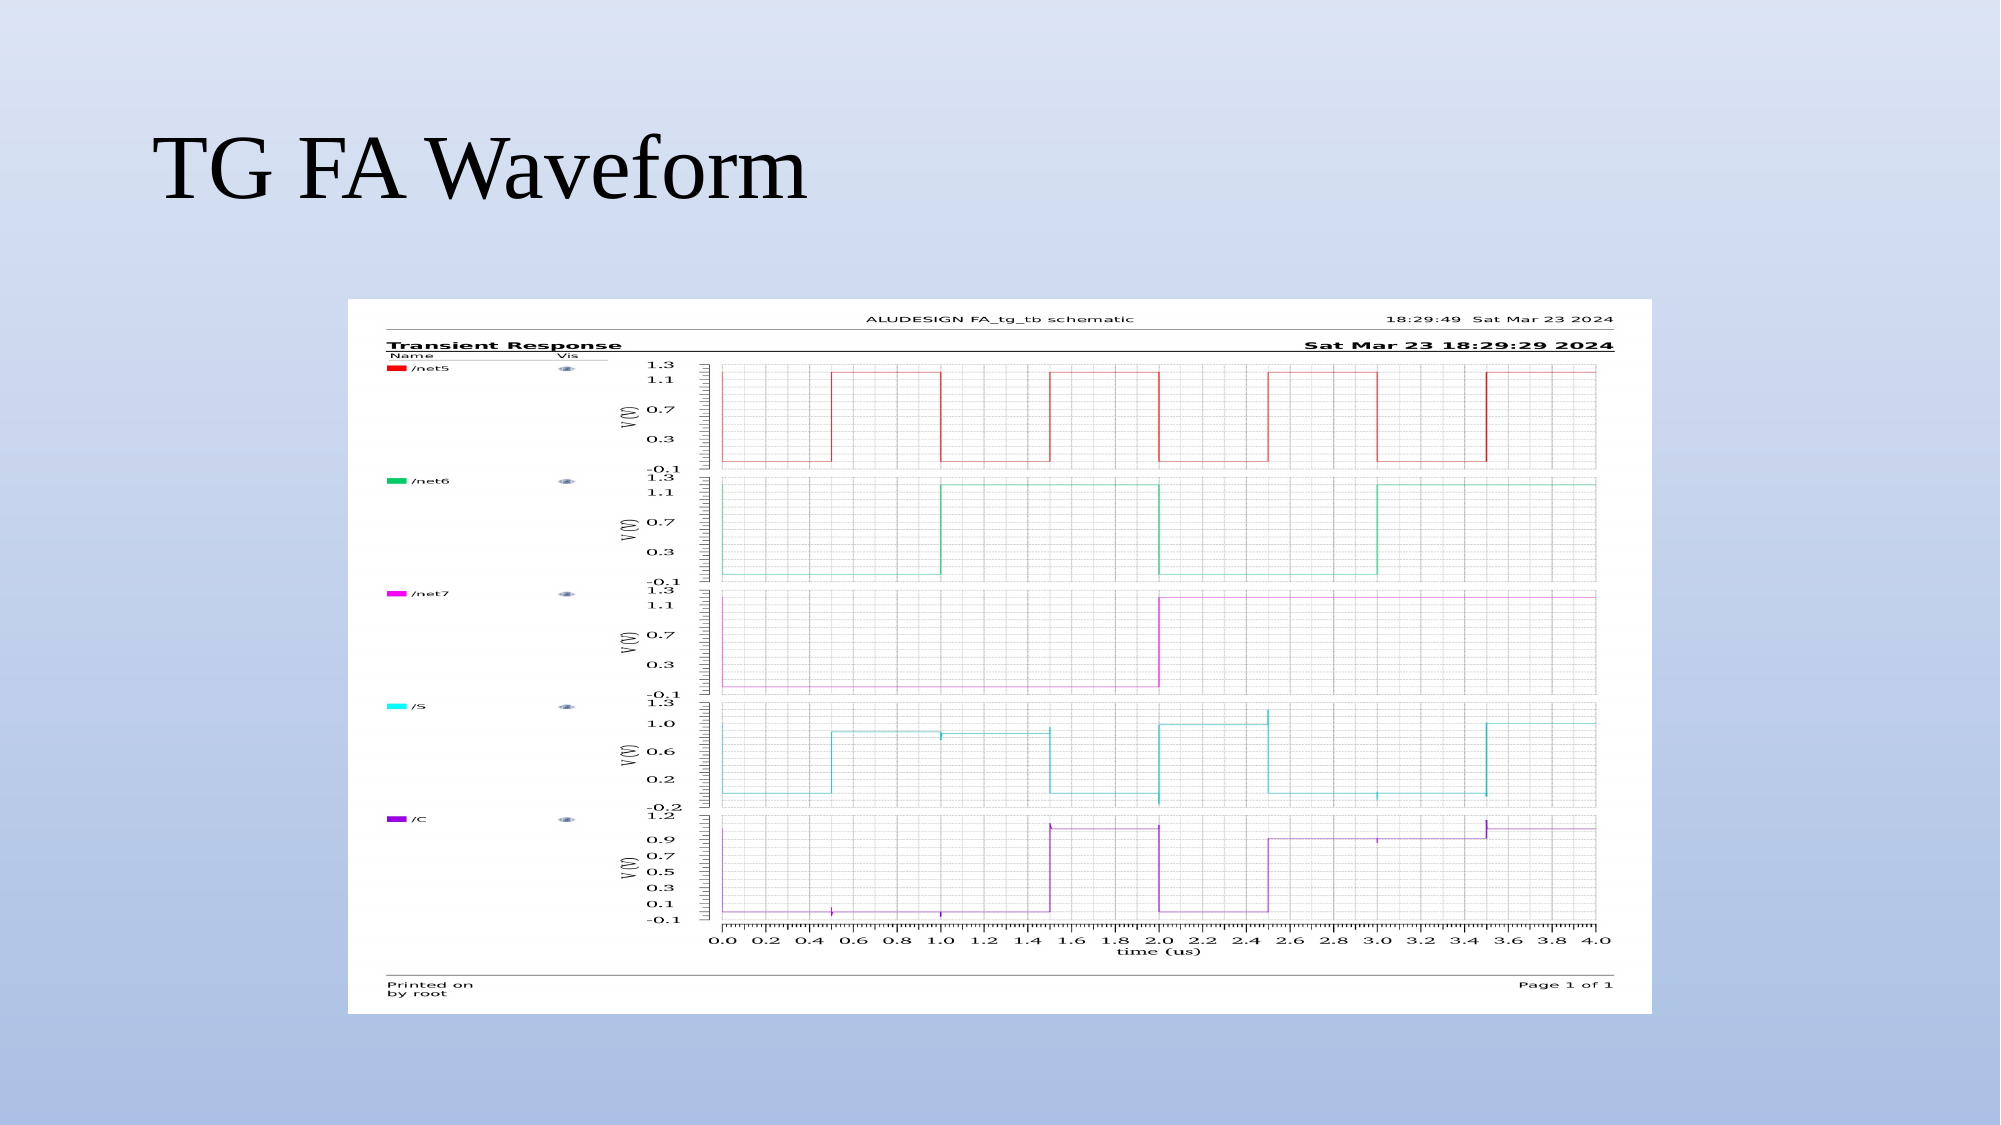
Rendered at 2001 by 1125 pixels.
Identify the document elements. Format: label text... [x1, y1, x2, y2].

picture [348, 299, 1652, 1014]
title TG FA Waveform [137, 59, 1863, 278]
